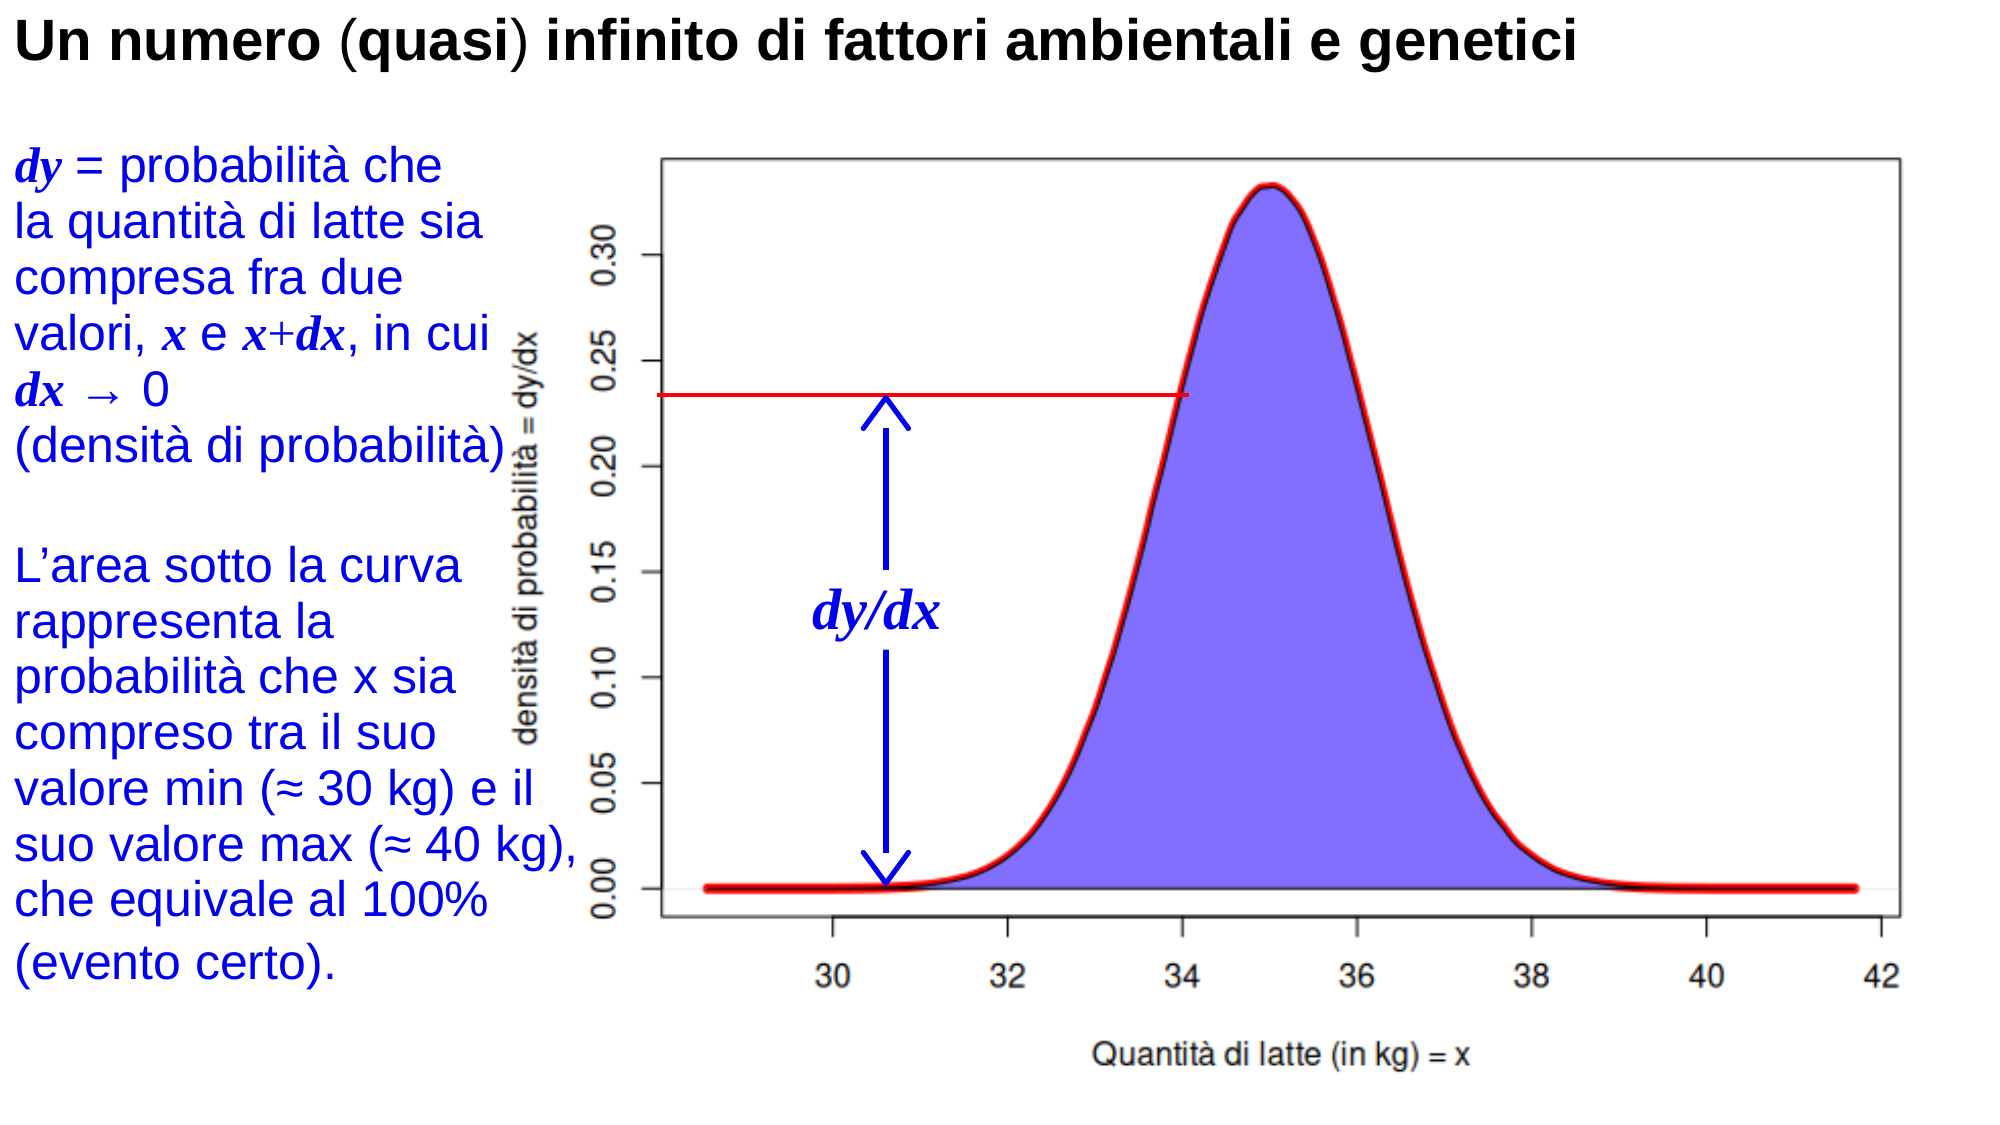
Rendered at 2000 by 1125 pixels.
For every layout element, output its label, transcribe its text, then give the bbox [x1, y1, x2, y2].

text_box dy/dx [797, 570, 957, 650]
text_box dy = probabilità che la quantità di latte sia compresa fra due valori, x e x+dx, in cui dx → 0 (densità di probabilità) L’area sotto la curva rappresenta la probabilità che x sia compreso tra il suo valore min (≈ 30 kg) e il suo valore max (≈ 40 kg), che equivale al 100% (evento certo). [0, 145, 1979, 1000]
text_box Un numero (quasi) infinito di fattori ambientali e genetici [0, 0, 1979, 145]
picture [502, 0, 1983, 1117]
